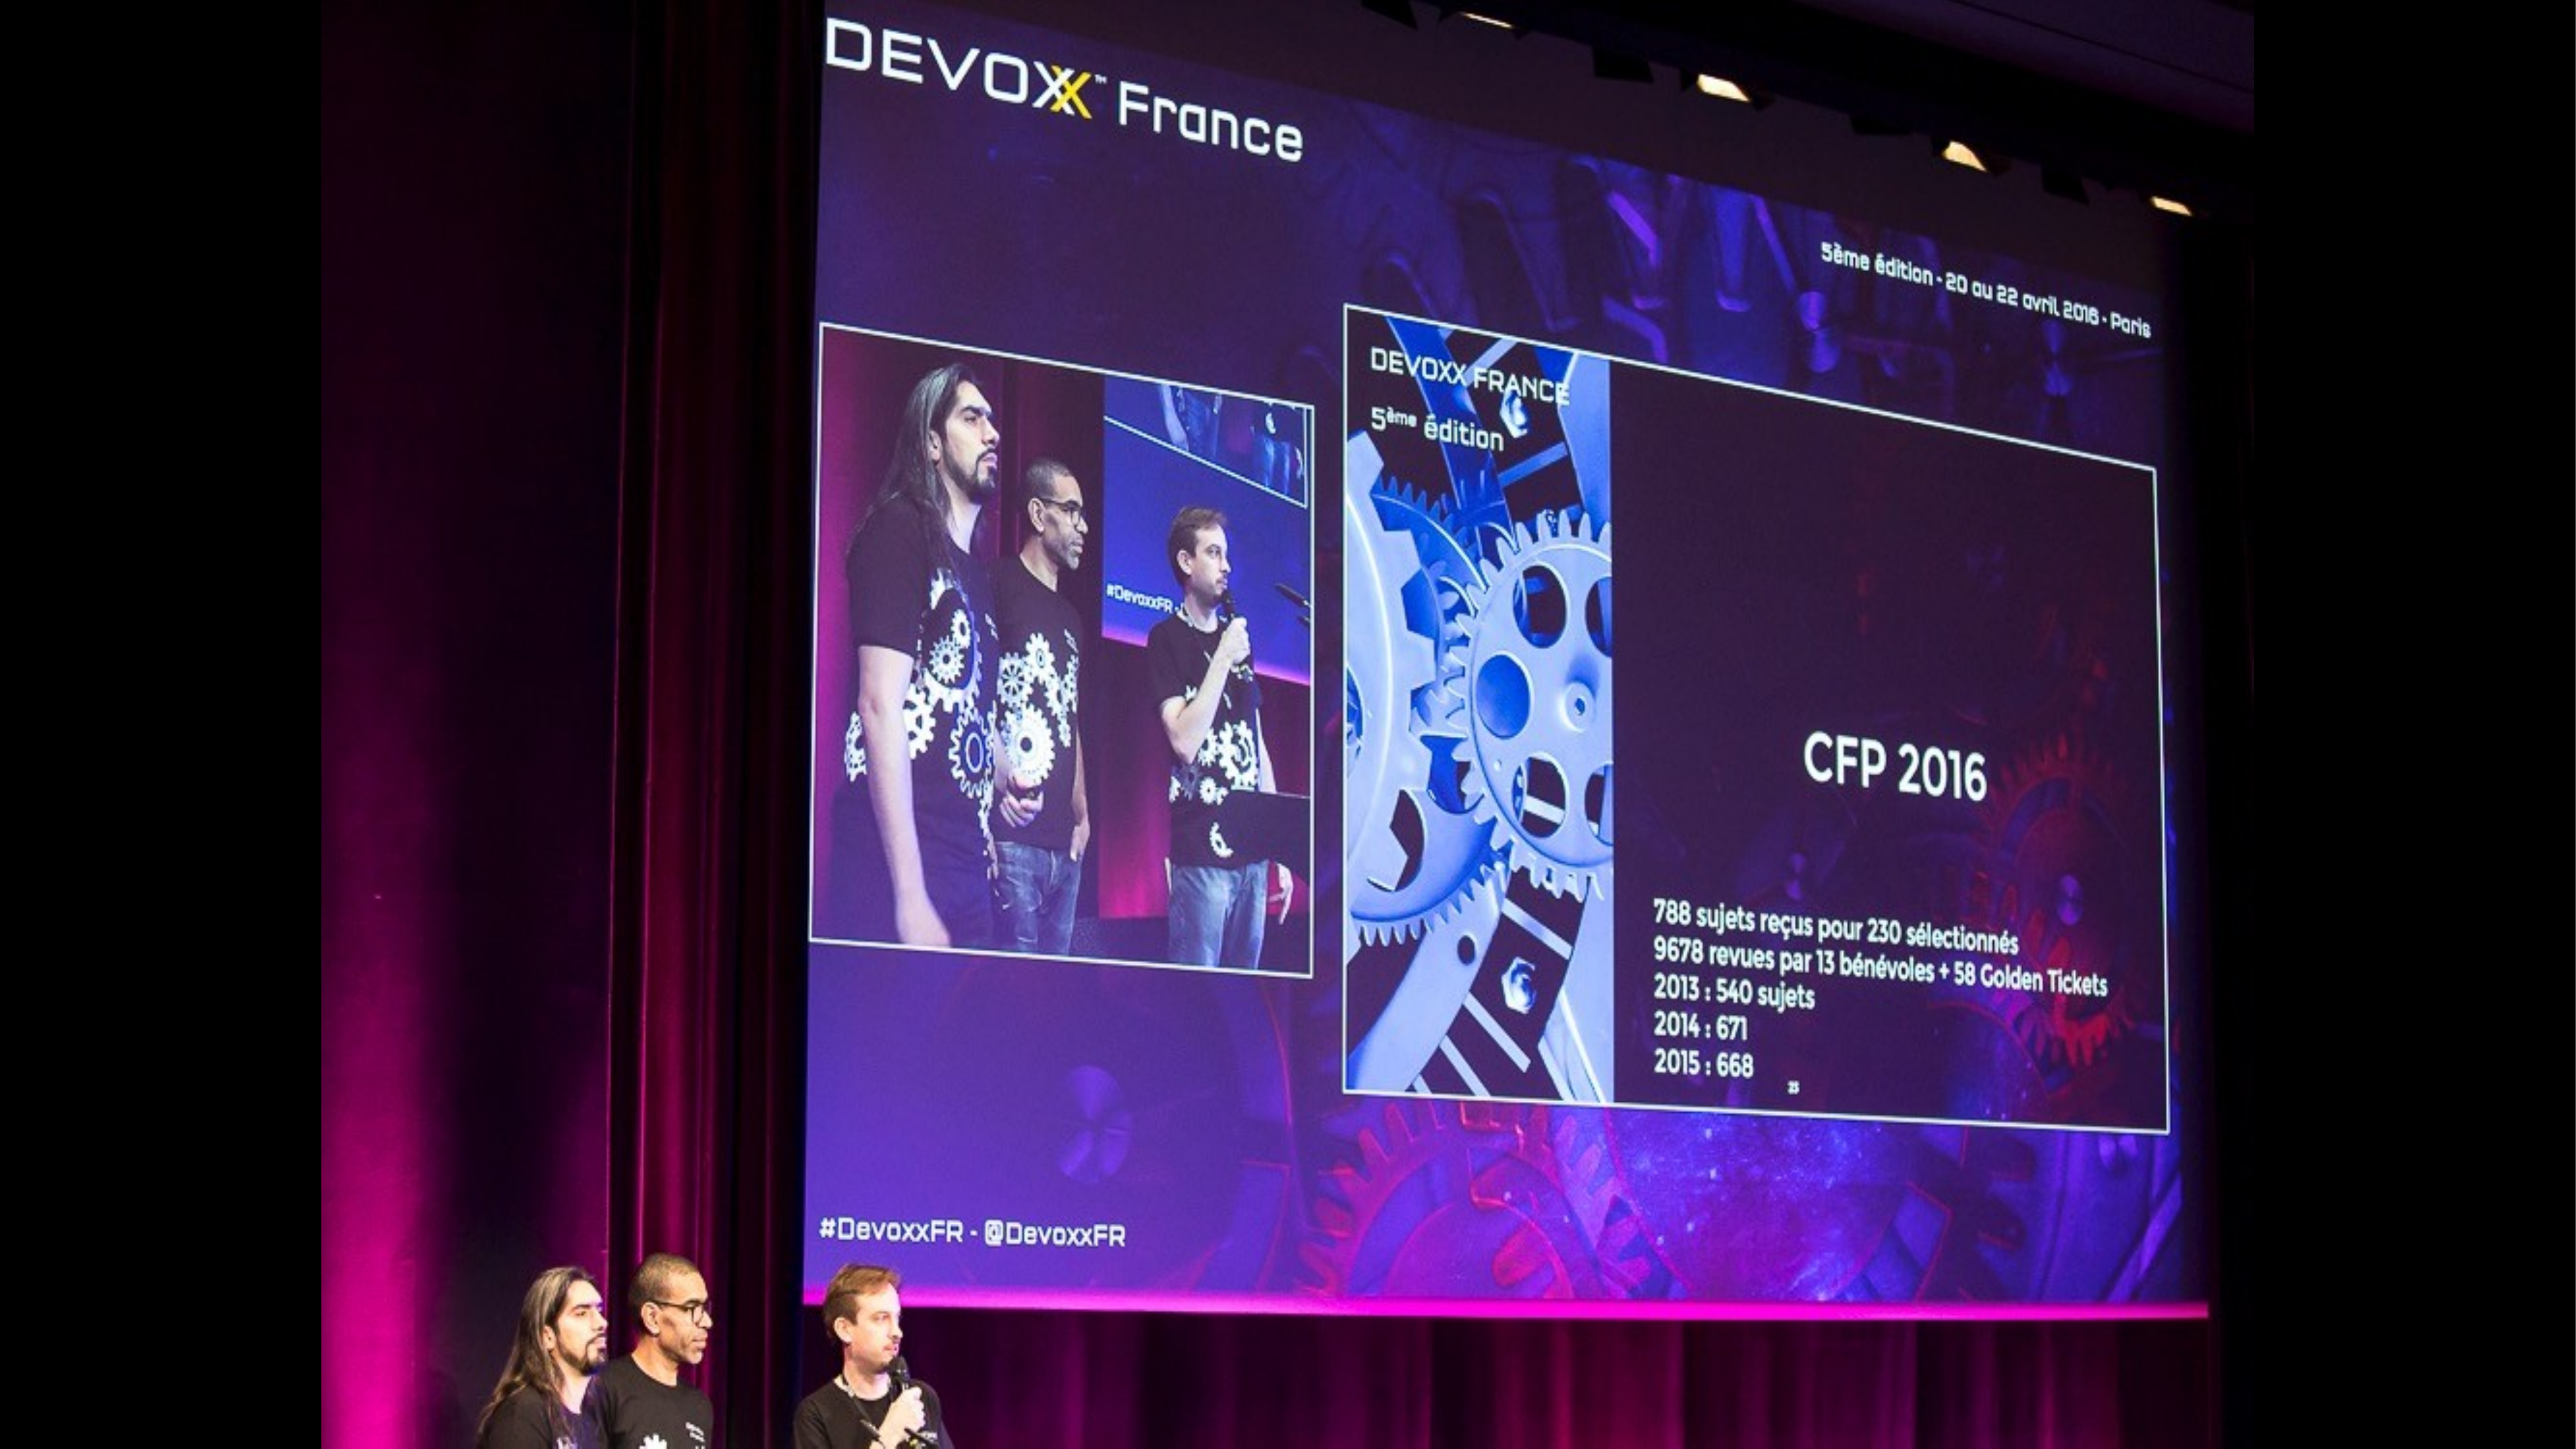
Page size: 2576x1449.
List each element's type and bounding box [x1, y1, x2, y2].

picture [321, 0, 2254, 1449]
